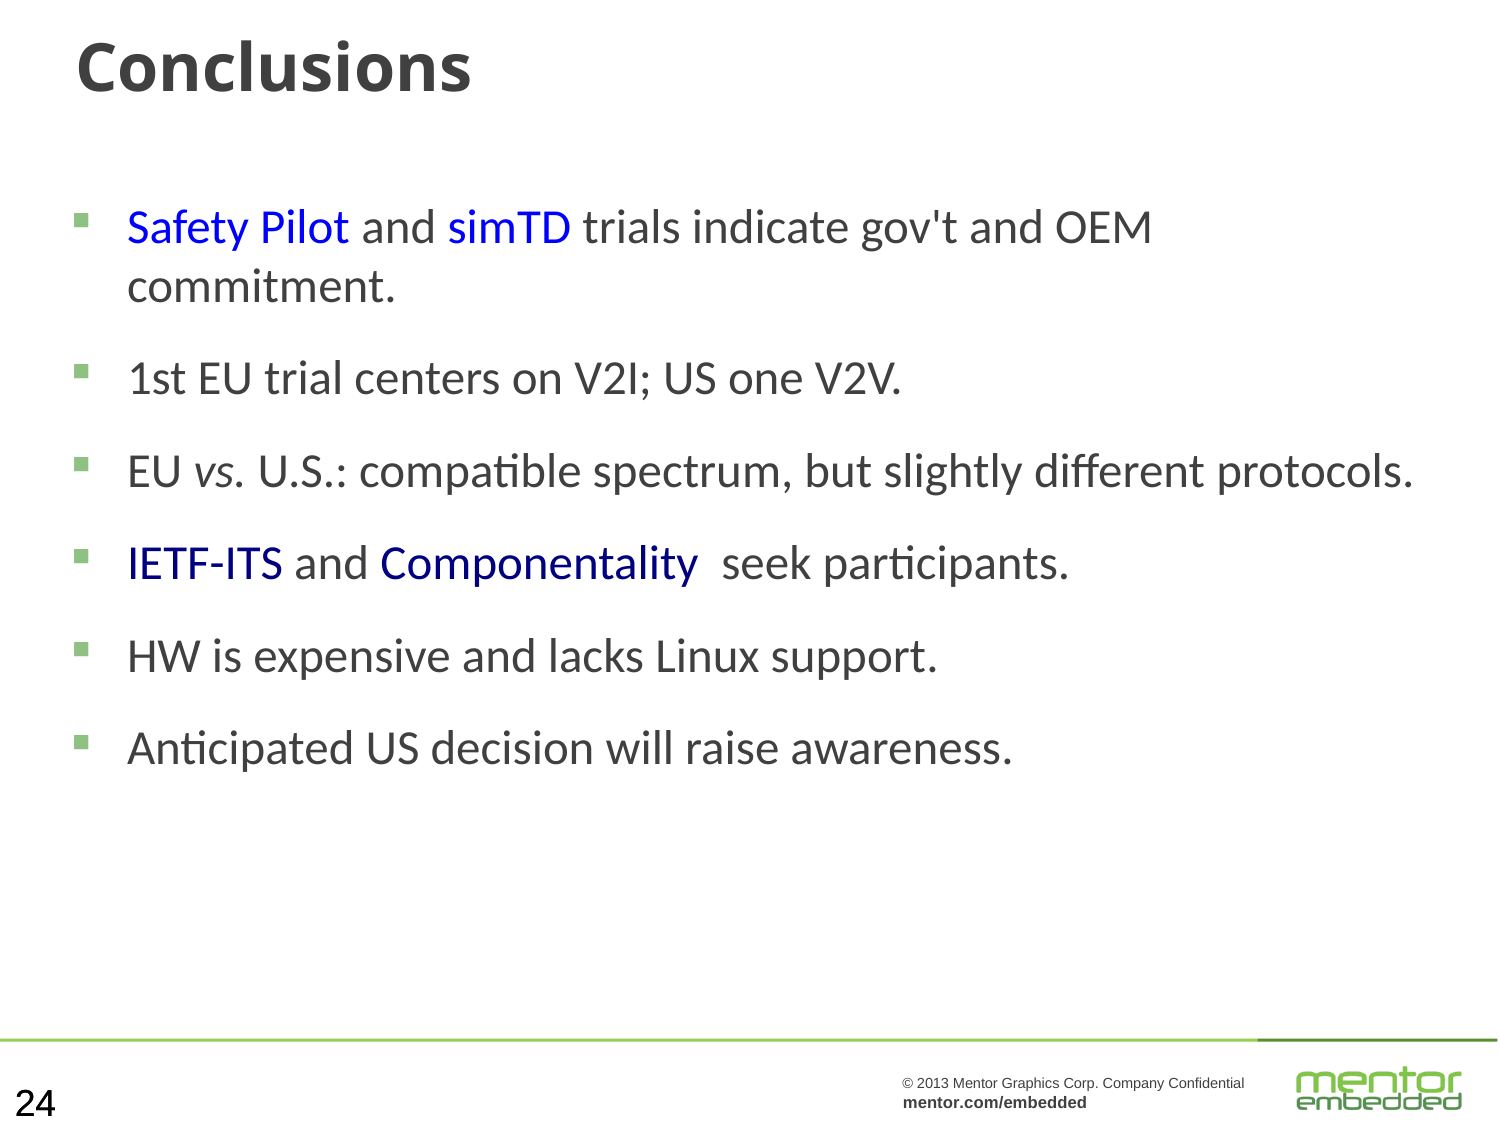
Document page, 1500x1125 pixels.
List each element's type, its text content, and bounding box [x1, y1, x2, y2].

list Safety Pilot and simTD trials indicate gov't and OEM commitment. 1st EU trial centers on V2I; US one V2V. EU vs. U.S.: compatible spectrum, but slightly different protocols. IETF-ITS and Componentality seek participants. HW is expensive and lacks Linux support. Anticipated US decision will raise awareness. [0, 186, 1498, 840]
title Conclusions [0, 0, 1500, 113]
picture [1292, 1062, 1464, 1114]
